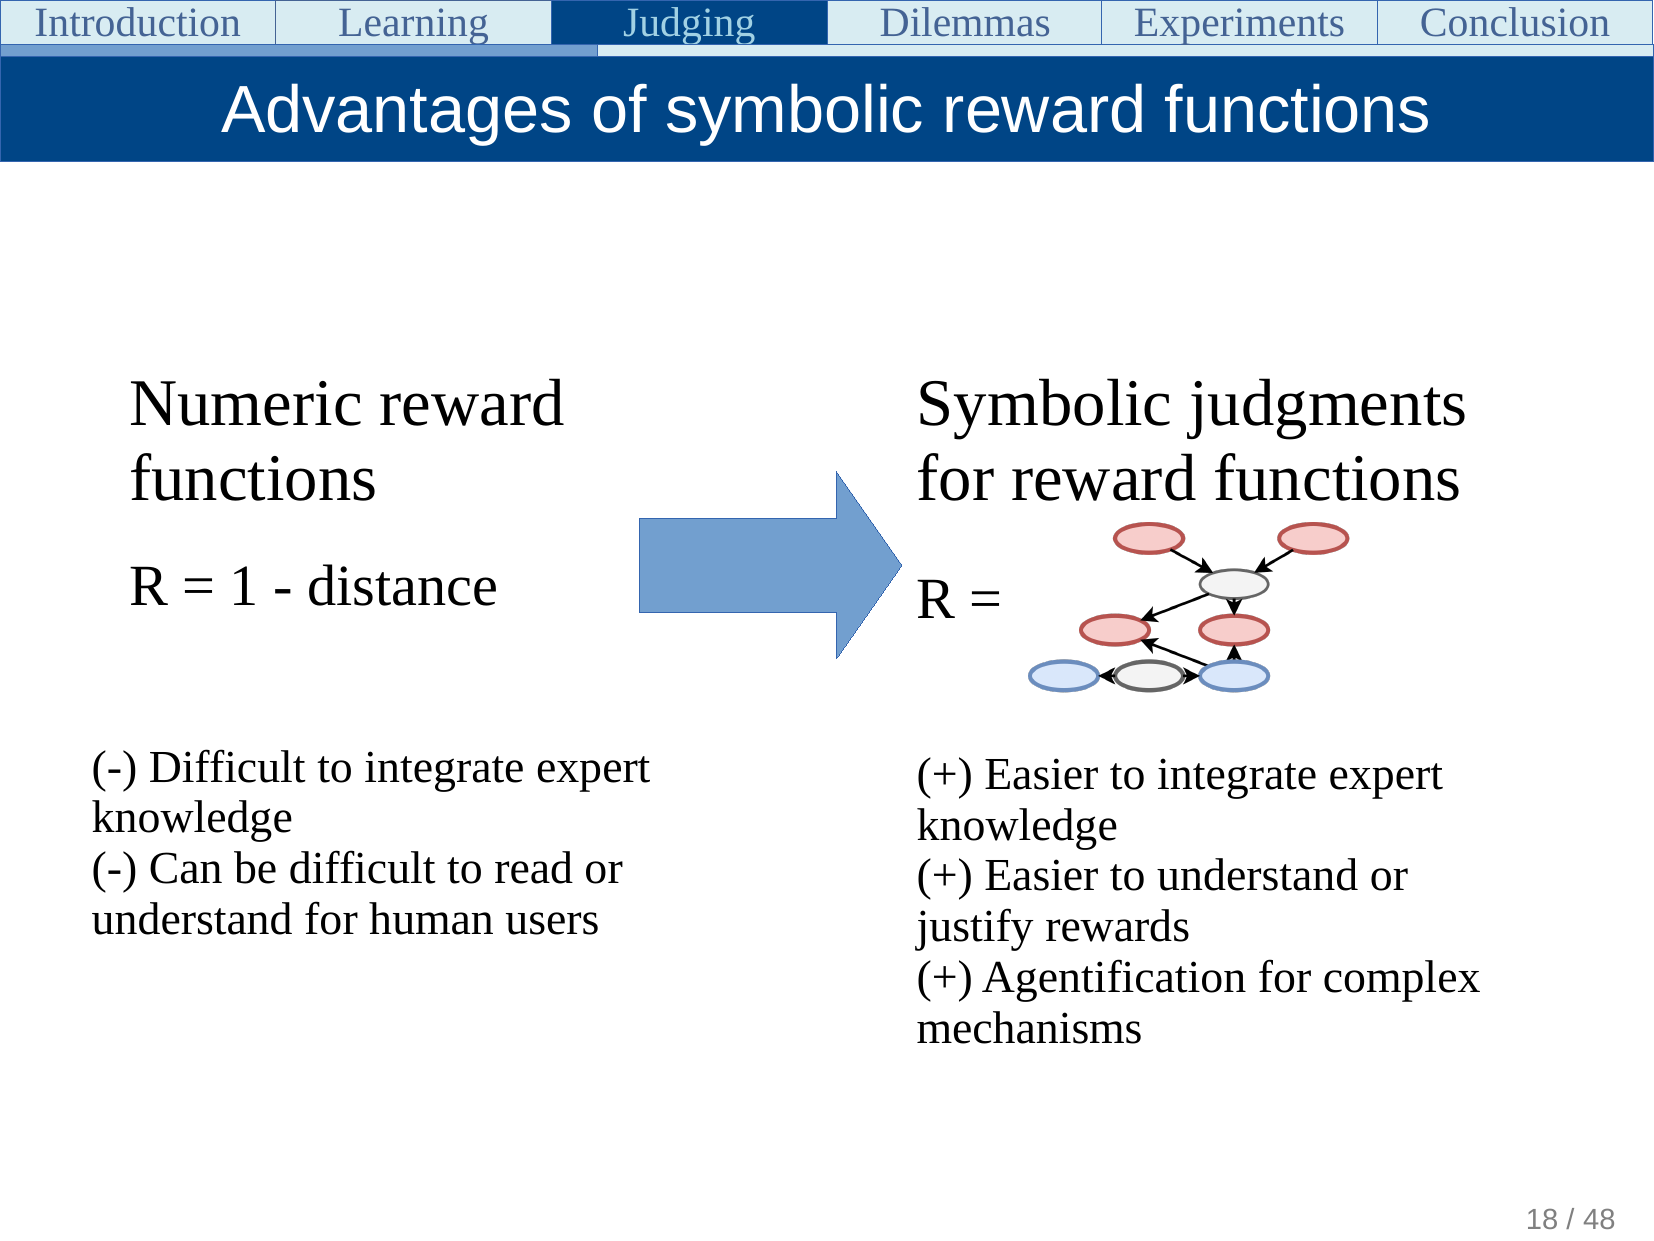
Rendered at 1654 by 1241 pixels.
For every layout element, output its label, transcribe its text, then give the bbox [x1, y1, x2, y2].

text_box (-) Difficult to integrate expert knowledge (-) Can be difficult to read or understand for human users [76, 733, 715, 952]
picture [1014, 508, 1363, 706]
text_box R = 1 - distance [114, 560, 527, 626]
text_box Symbolic judgments for reward functions [901, 358, 1502, 522]
text_box R = [901, 559, 1014, 639]
text_box [0, 44, 598, 57]
text_box (+) Easier to integrate expert knowledge (+) Easier to understand or justify rewards (+) Agentification for complex mechanisms [901, 741, 1540, 1061]
text_box Numeric reward functions [114, 358, 677, 560]
title Advantages of symbolic reward functions [0, 56, 1654, 162]
text_box [639, 471, 901, 659]
